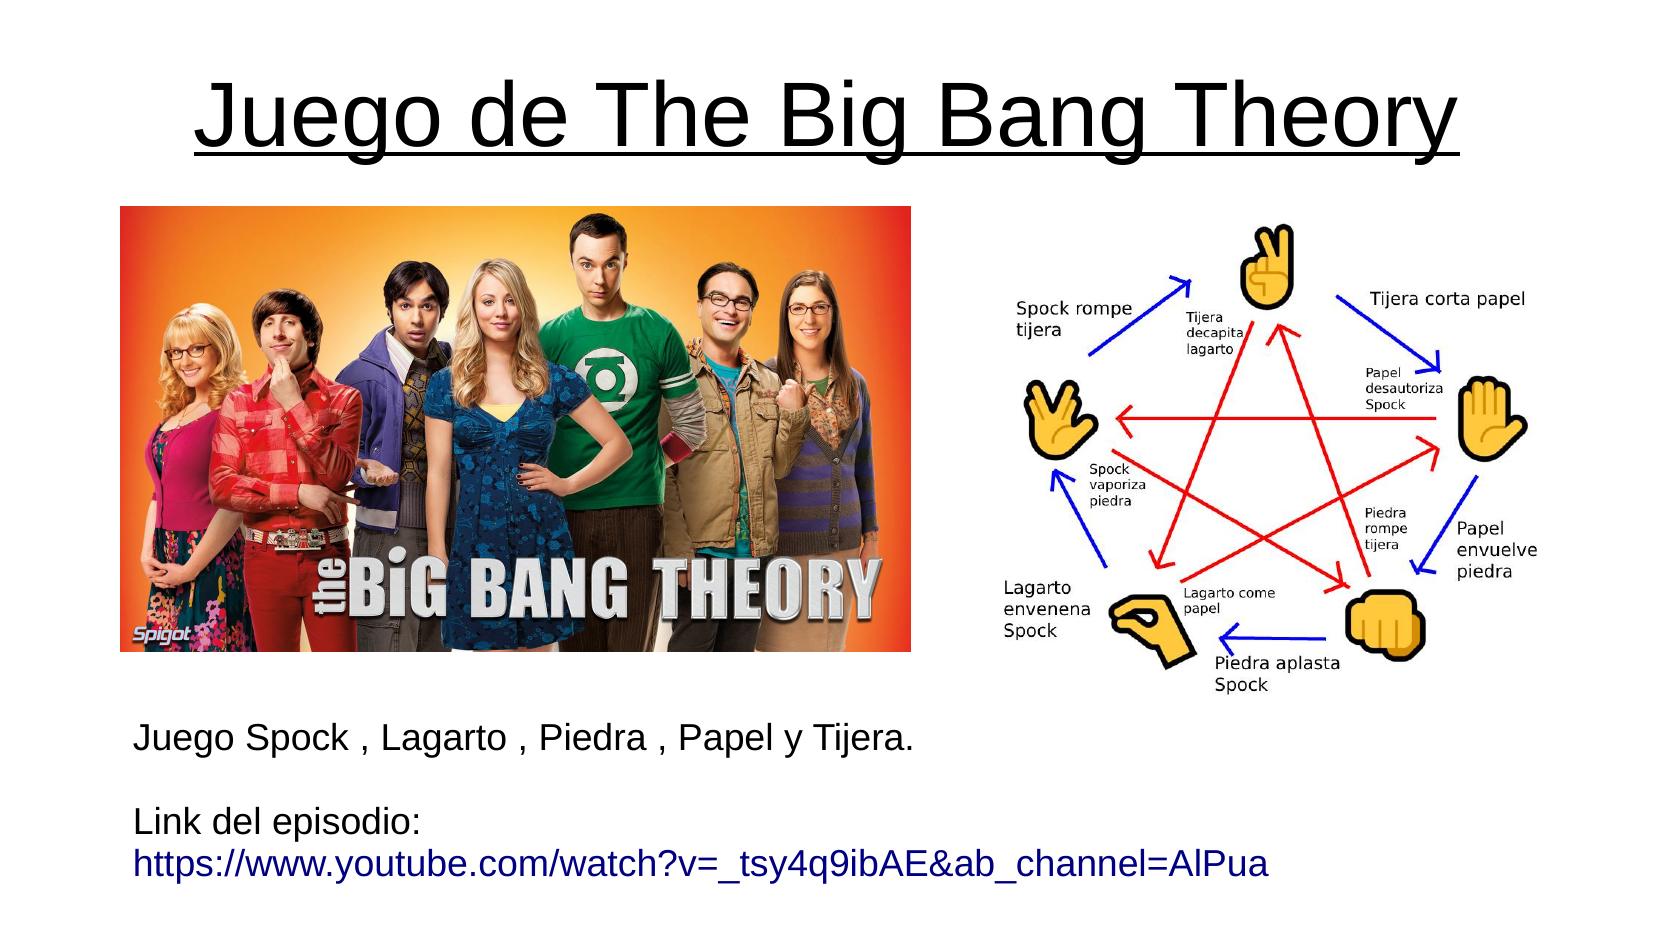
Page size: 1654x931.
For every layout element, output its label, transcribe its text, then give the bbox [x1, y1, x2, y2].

title Juego de The Big Bang Theory [82, 37, 1571, 193]
text_box Juego Spock , Lagarto , Piedra , Papel y Tijera. Link del episodio: https://www.youtube.com/watch?v=_tsy4q9ibAE&ab_channel=AlPua [118, 708, 1536, 931]
picture [120, 206, 911, 652]
picture [986, 214, 1548, 700]
